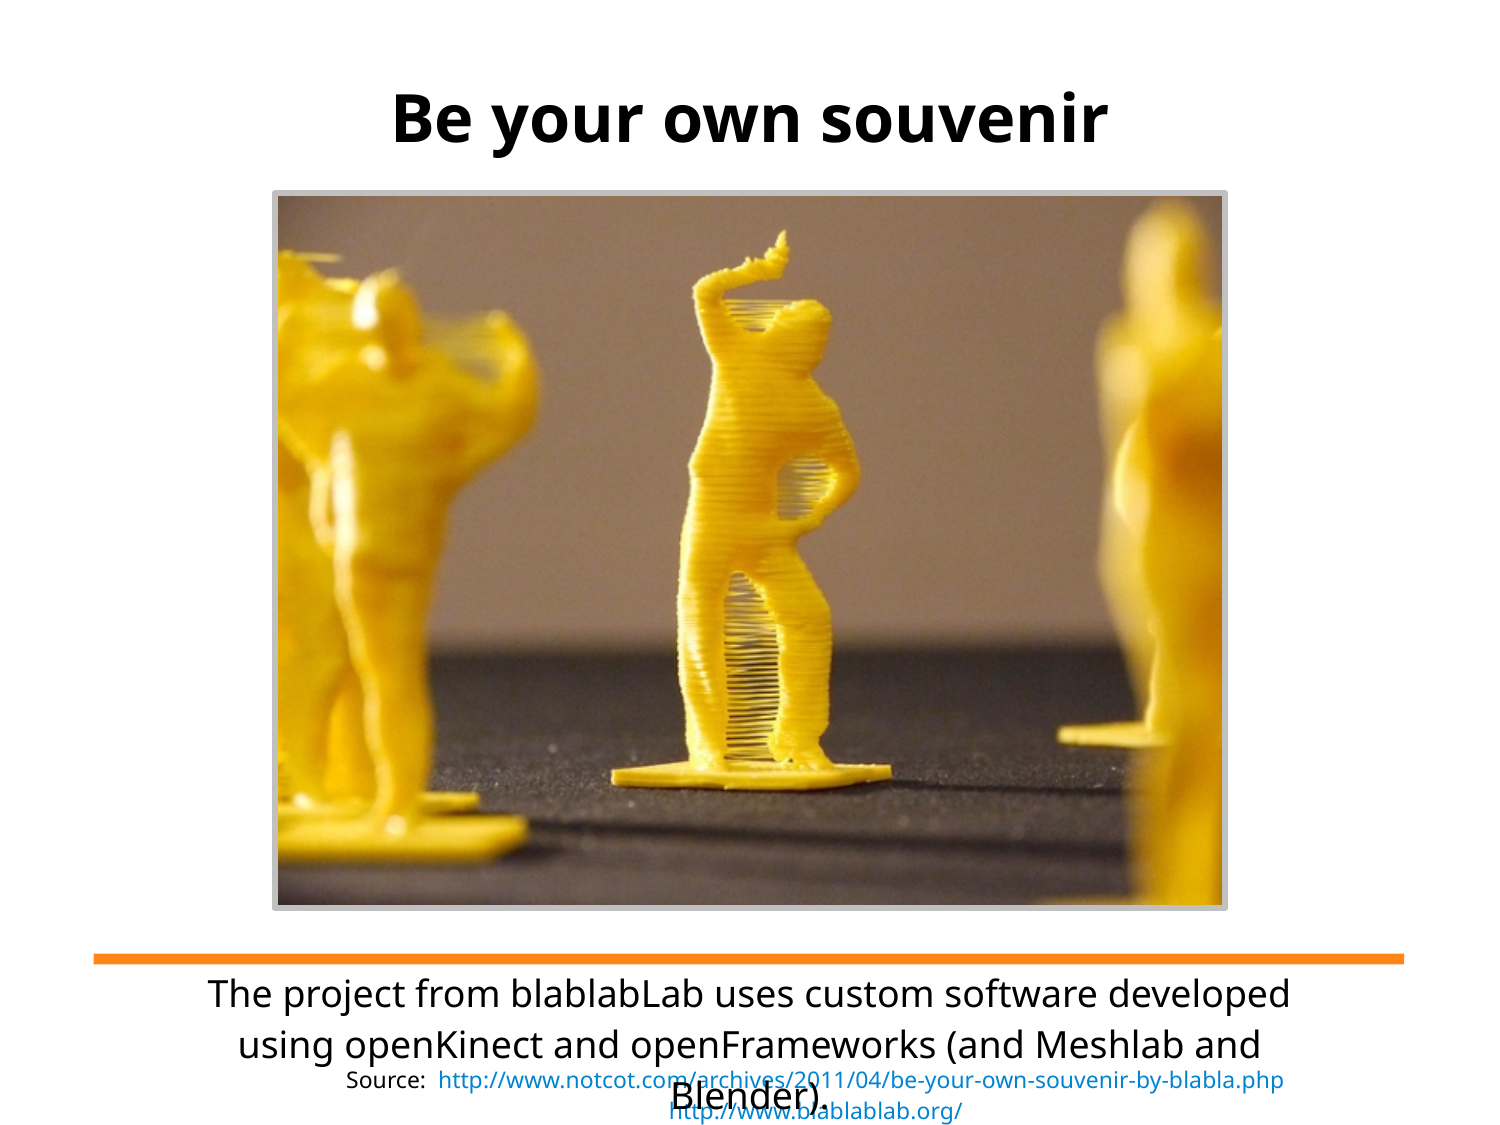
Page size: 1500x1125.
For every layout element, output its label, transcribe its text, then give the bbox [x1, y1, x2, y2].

text_box The project from blablabLab uses custom software developed using openKinect and openFrameworks (and Meshlab and Blender). [158, 960, 1342, 1073]
picture [0, 0, 1500, 1125]
title Be your own souvenir [75, 44, 1426, 188]
text_box Source: http://www.notcot.com/archives/2011/04/be-your-own-souvenir-by-blabla.php http://www.blablablab.org/ [331, 1073, 1219, 1125]
